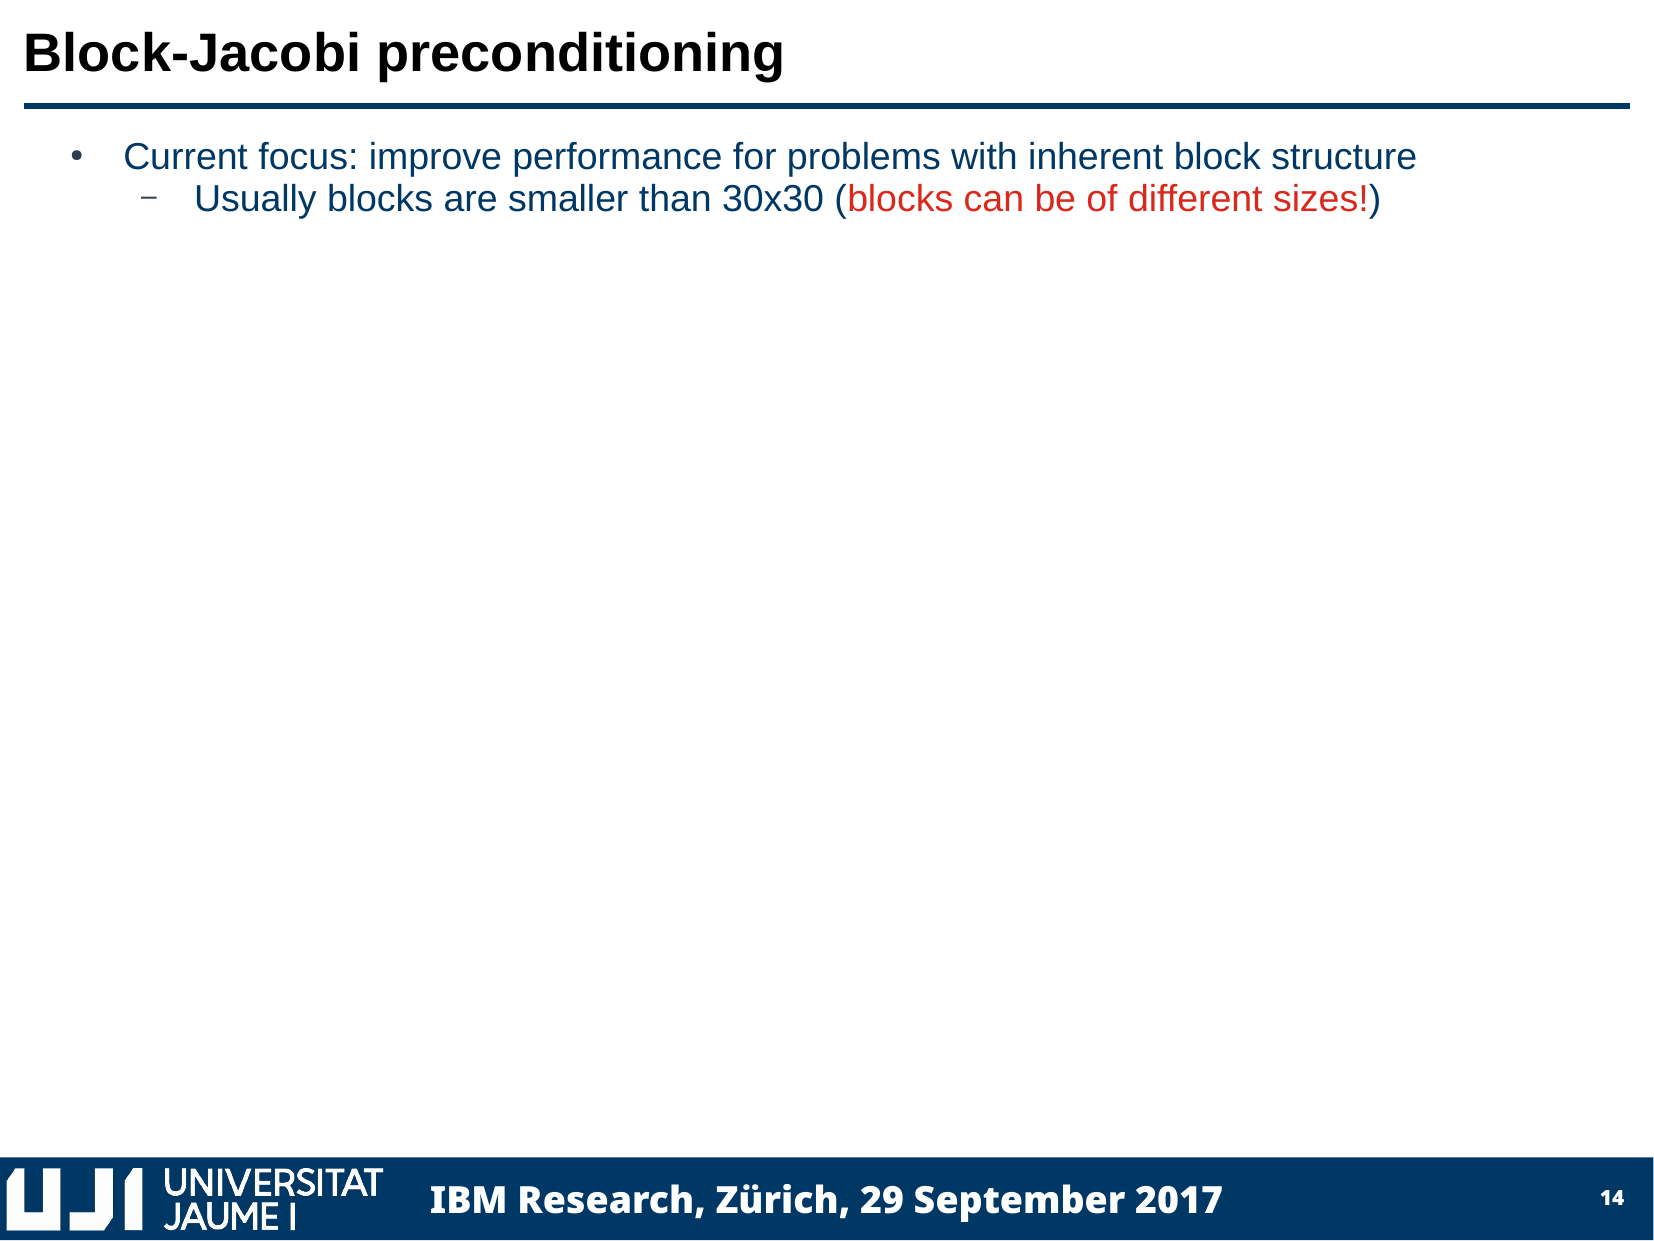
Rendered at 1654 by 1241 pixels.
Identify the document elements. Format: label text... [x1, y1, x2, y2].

title Block-Jacobi preconditioning [23, 0, 1630, 107]
picture [0, 1158, 390, 1241]
text_box Current focus: improve performance for problems with inherent block structure Usually blocks are smaller than 30x30 (blocks can be of different sizes!) [37, 128, 1583, 260]
